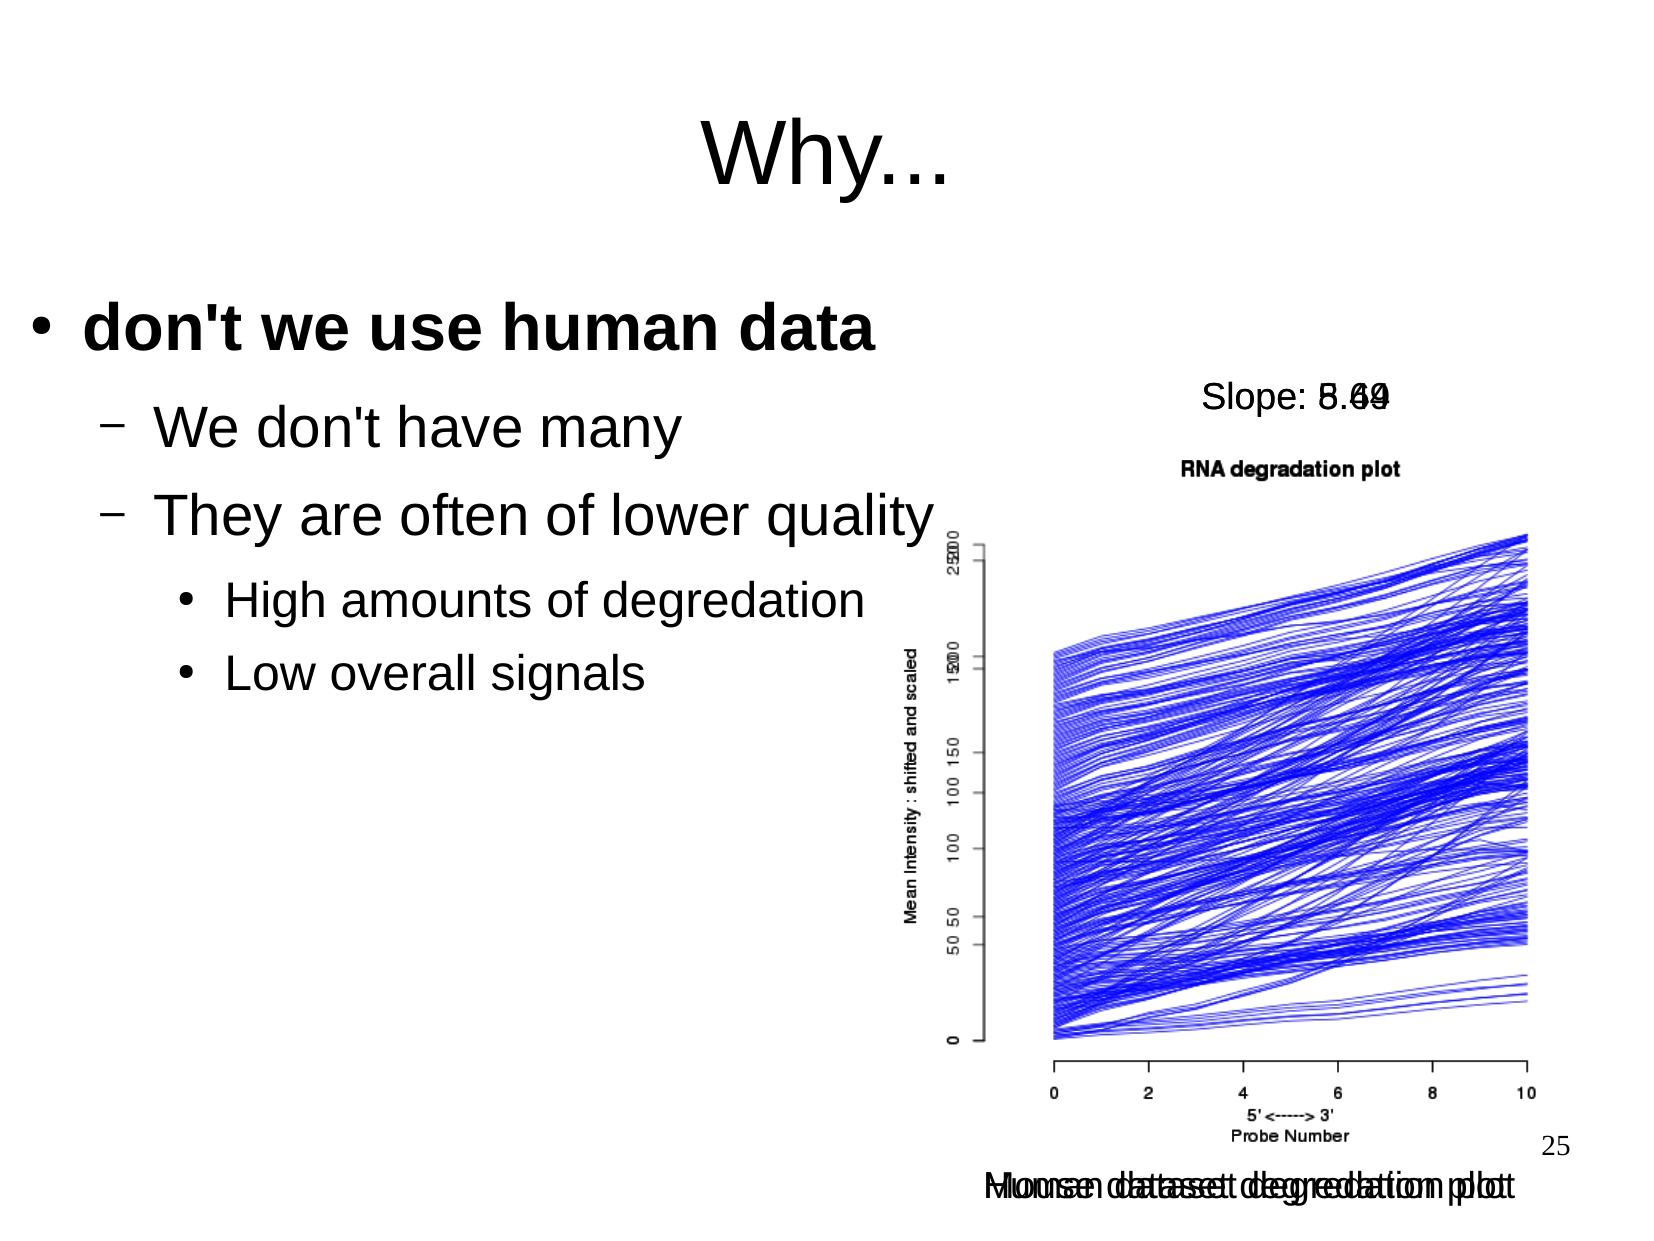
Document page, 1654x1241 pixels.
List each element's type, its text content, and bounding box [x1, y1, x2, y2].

title Why... [82, 49, 1571, 257]
list don't we use human data We don't have many They are often of lower quality High amounts of degredation Low overall signals [11, 290, 1501, 1010]
text_box Mouse dataset degredation plot [968, 1157, 1523, 1215]
picture [897, 425, 1642, 1170]
text_box Slope: 5.44 [1186, 368, 1406, 426]
